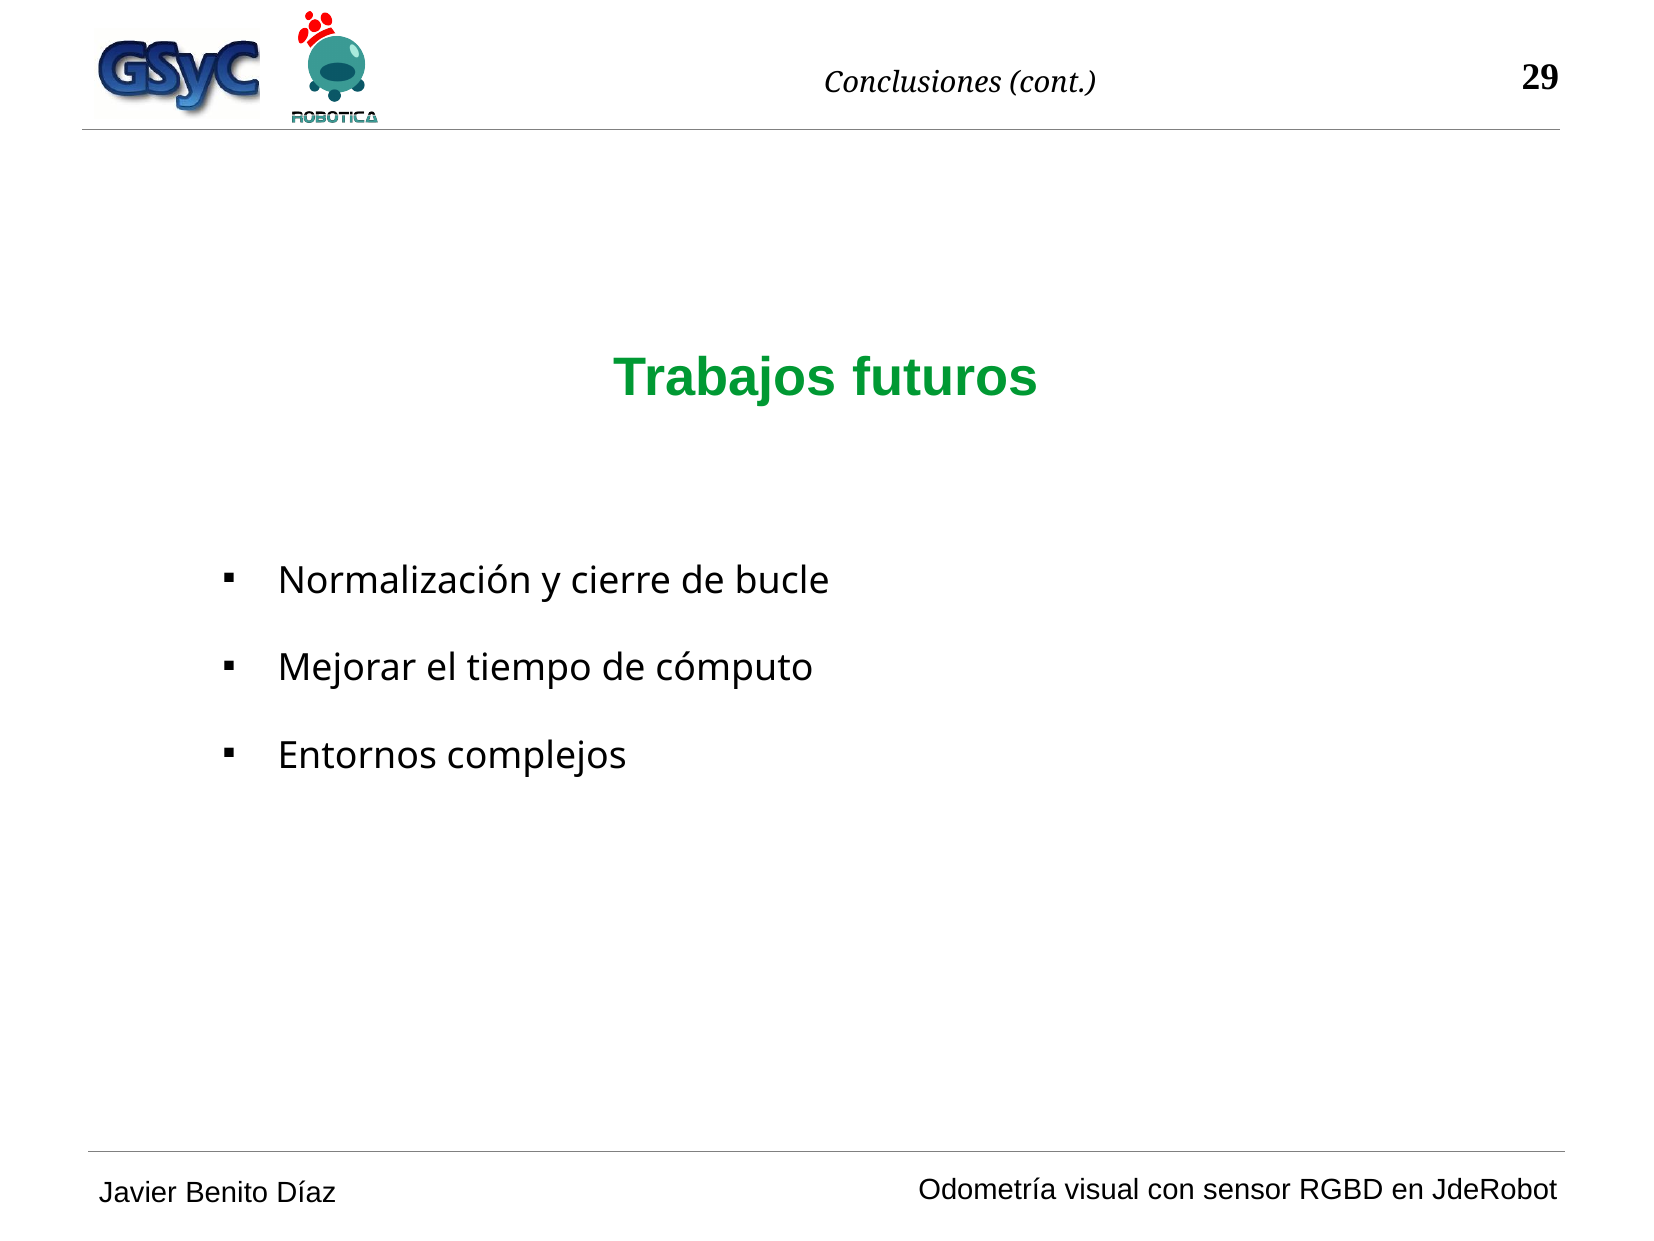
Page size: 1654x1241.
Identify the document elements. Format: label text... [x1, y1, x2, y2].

title Trabajos futuros [82, 324, 1571, 532]
list Normalización y cierre de bucle Mejorar el tiempo de cómputo Entornos complejos [206, 527, 1553, 1241]
picture [292, 11, 378, 123]
picture [94, 28, 260, 119]
text_box Conclusiones (cont.) [709, 53, 1211, 103]
